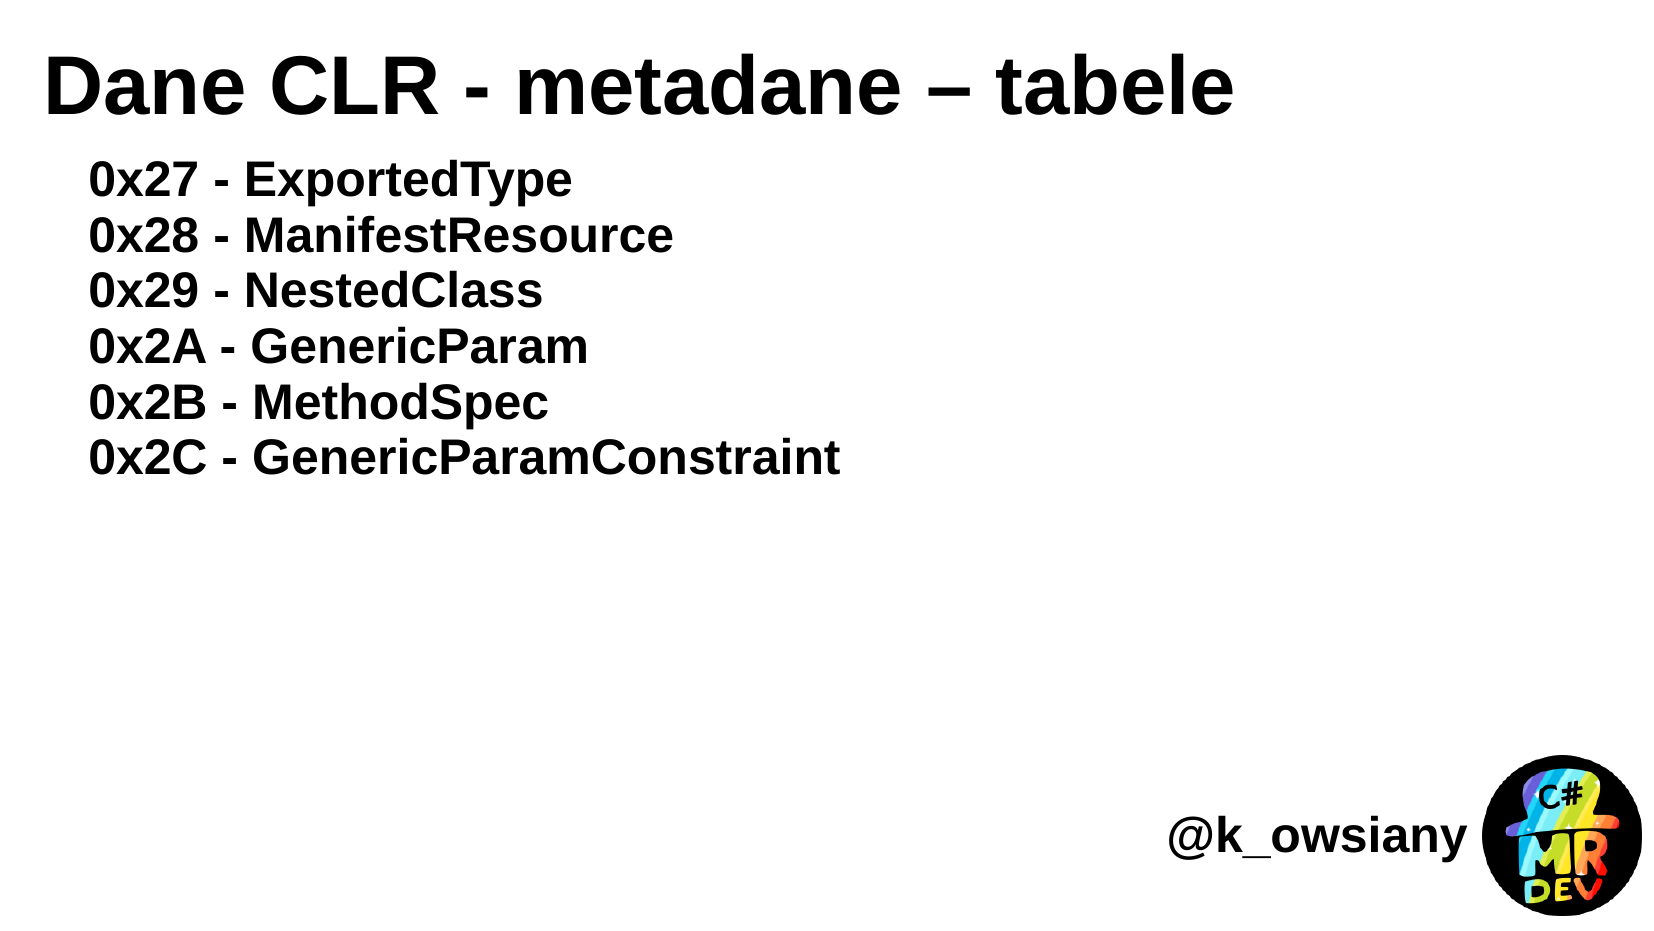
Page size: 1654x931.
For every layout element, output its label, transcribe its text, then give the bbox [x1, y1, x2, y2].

picture [1482, 755, 1642, 916]
text_box 0x27 - ExportedType 0x28 - ManifestResource 0x29 - NestedClass 0x2A - GenericParam 0x2B - MethodSpec 0x2C - GenericParamConstraint [0, 143, 1036, 824]
text_box Dane CLR - metadane – tabele [28, 31, 1494, 140]
